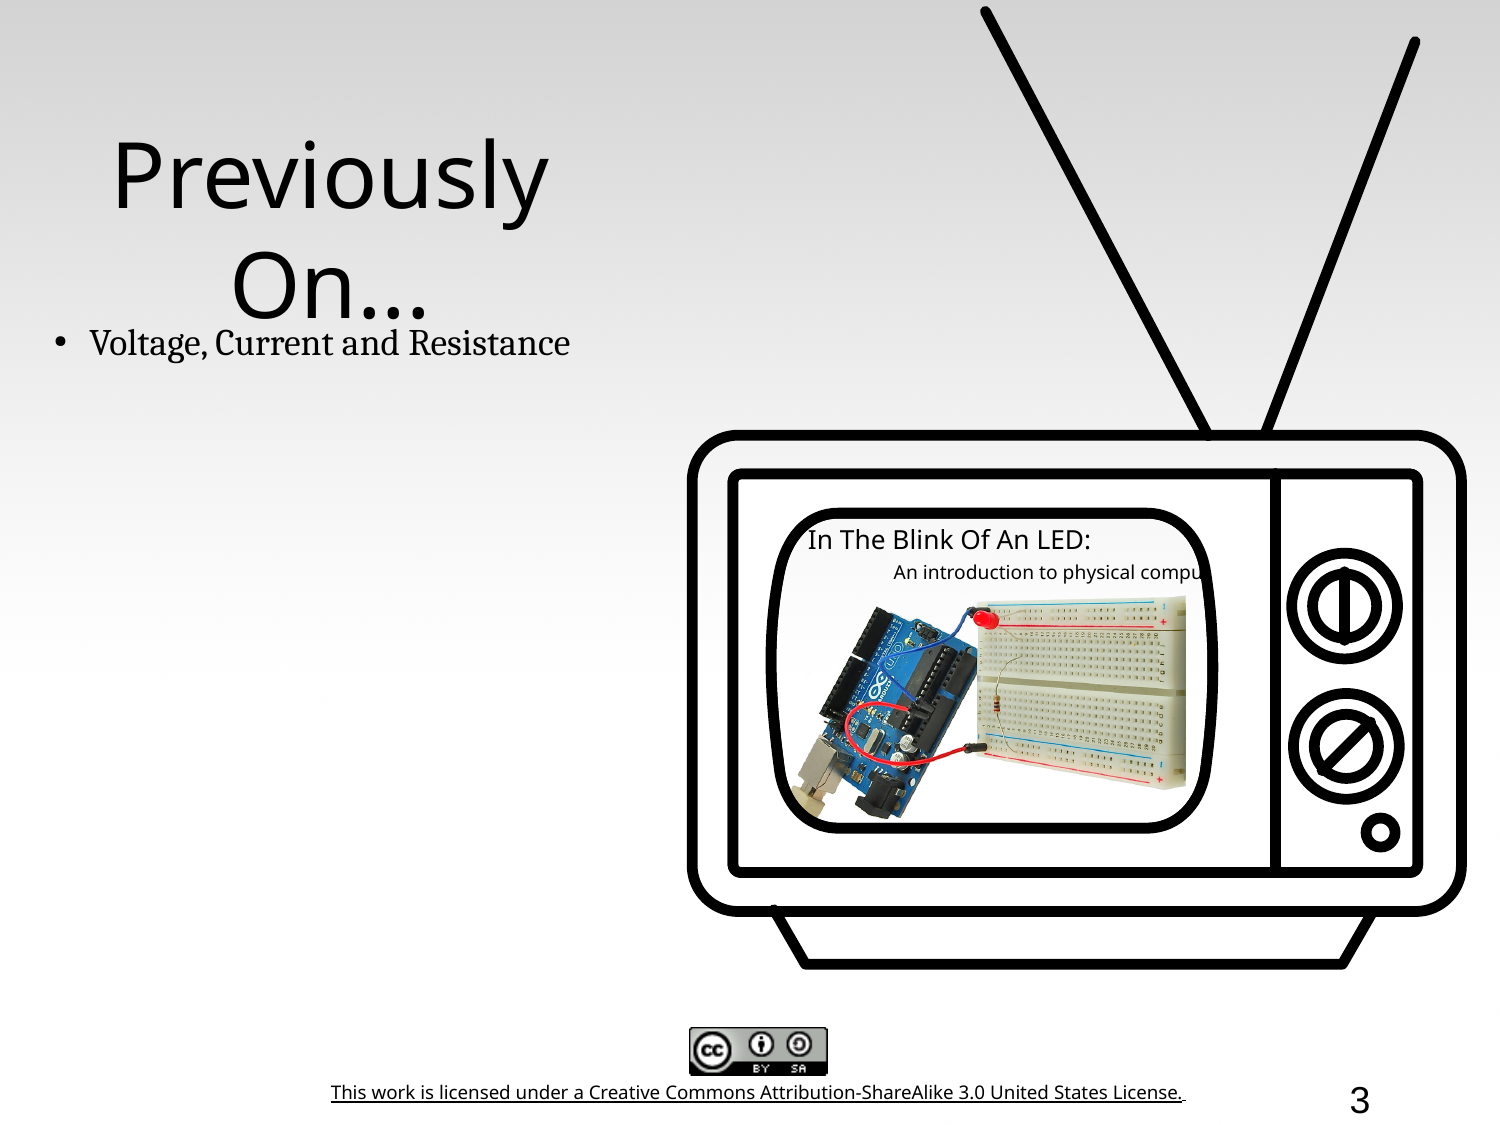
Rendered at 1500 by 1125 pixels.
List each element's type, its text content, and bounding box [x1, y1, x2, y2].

picture [0, 0, 1500, 1125]
text_box Voltage, Current and Resistance [39, 314, 781, 977]
title Previously On... [23, 132, 637, 321]
